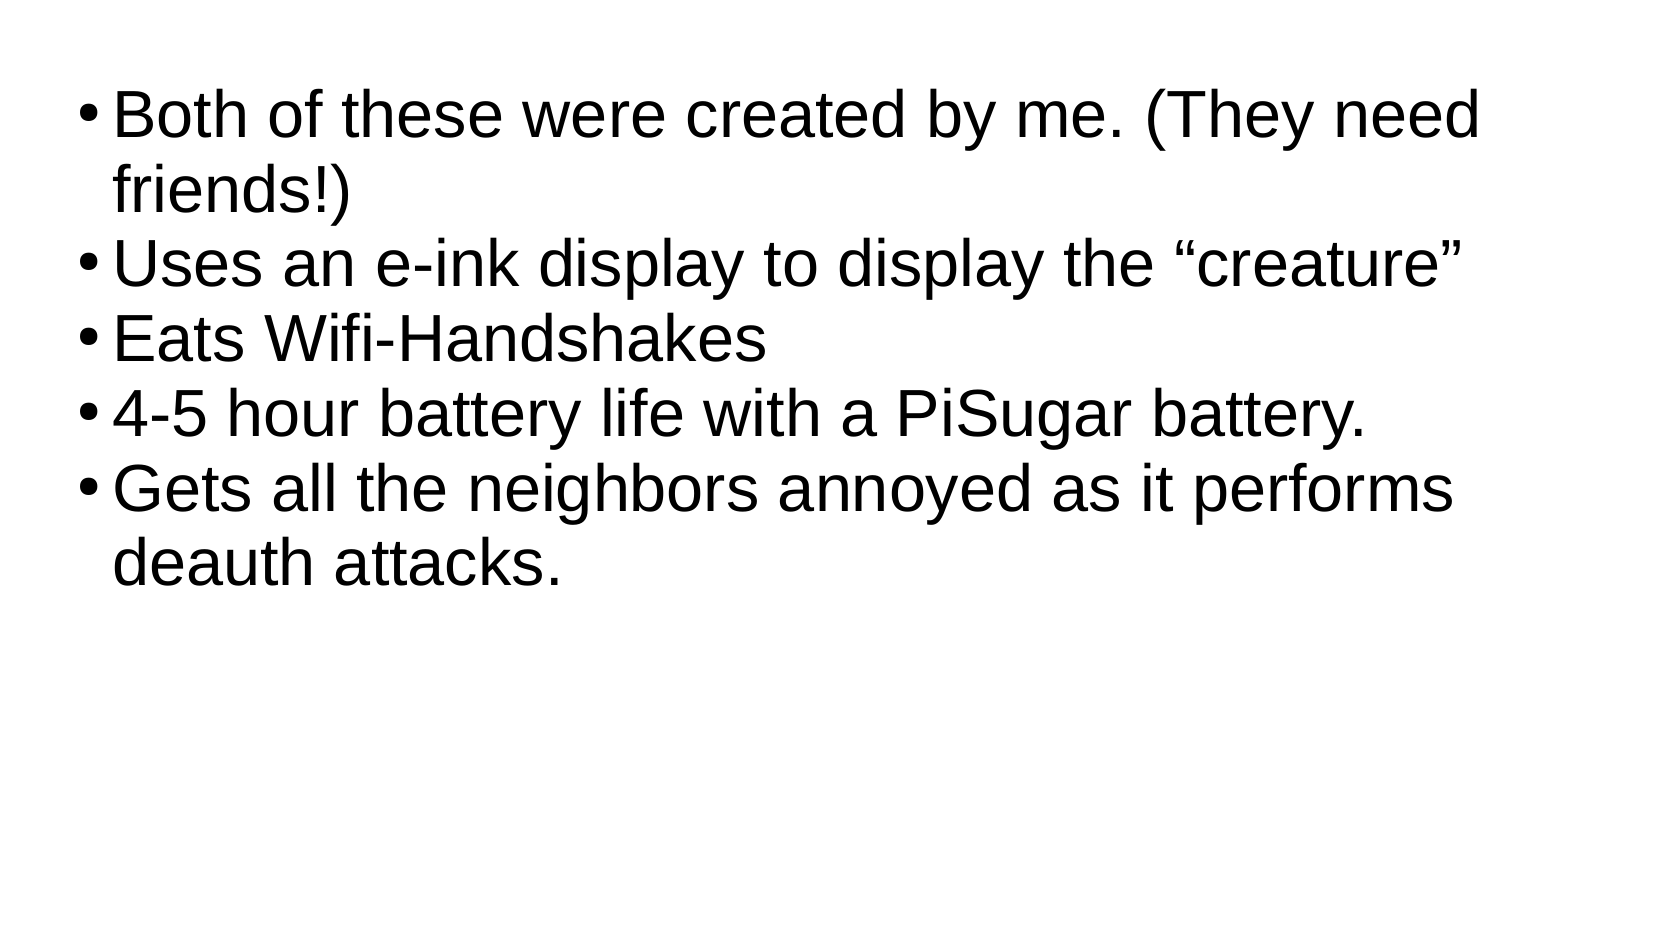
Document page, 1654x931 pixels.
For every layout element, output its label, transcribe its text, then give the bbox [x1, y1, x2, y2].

subtitle Both of these were created by me. (They need friends!) Uses an e-ink display to display the “creature” Eats Wifi-Handshakes 4-5 hour battery life with a PiSugar battery. Gets all the neighbors annoyed as it performs deauth attacks. [76, 76, 1565, 797]
